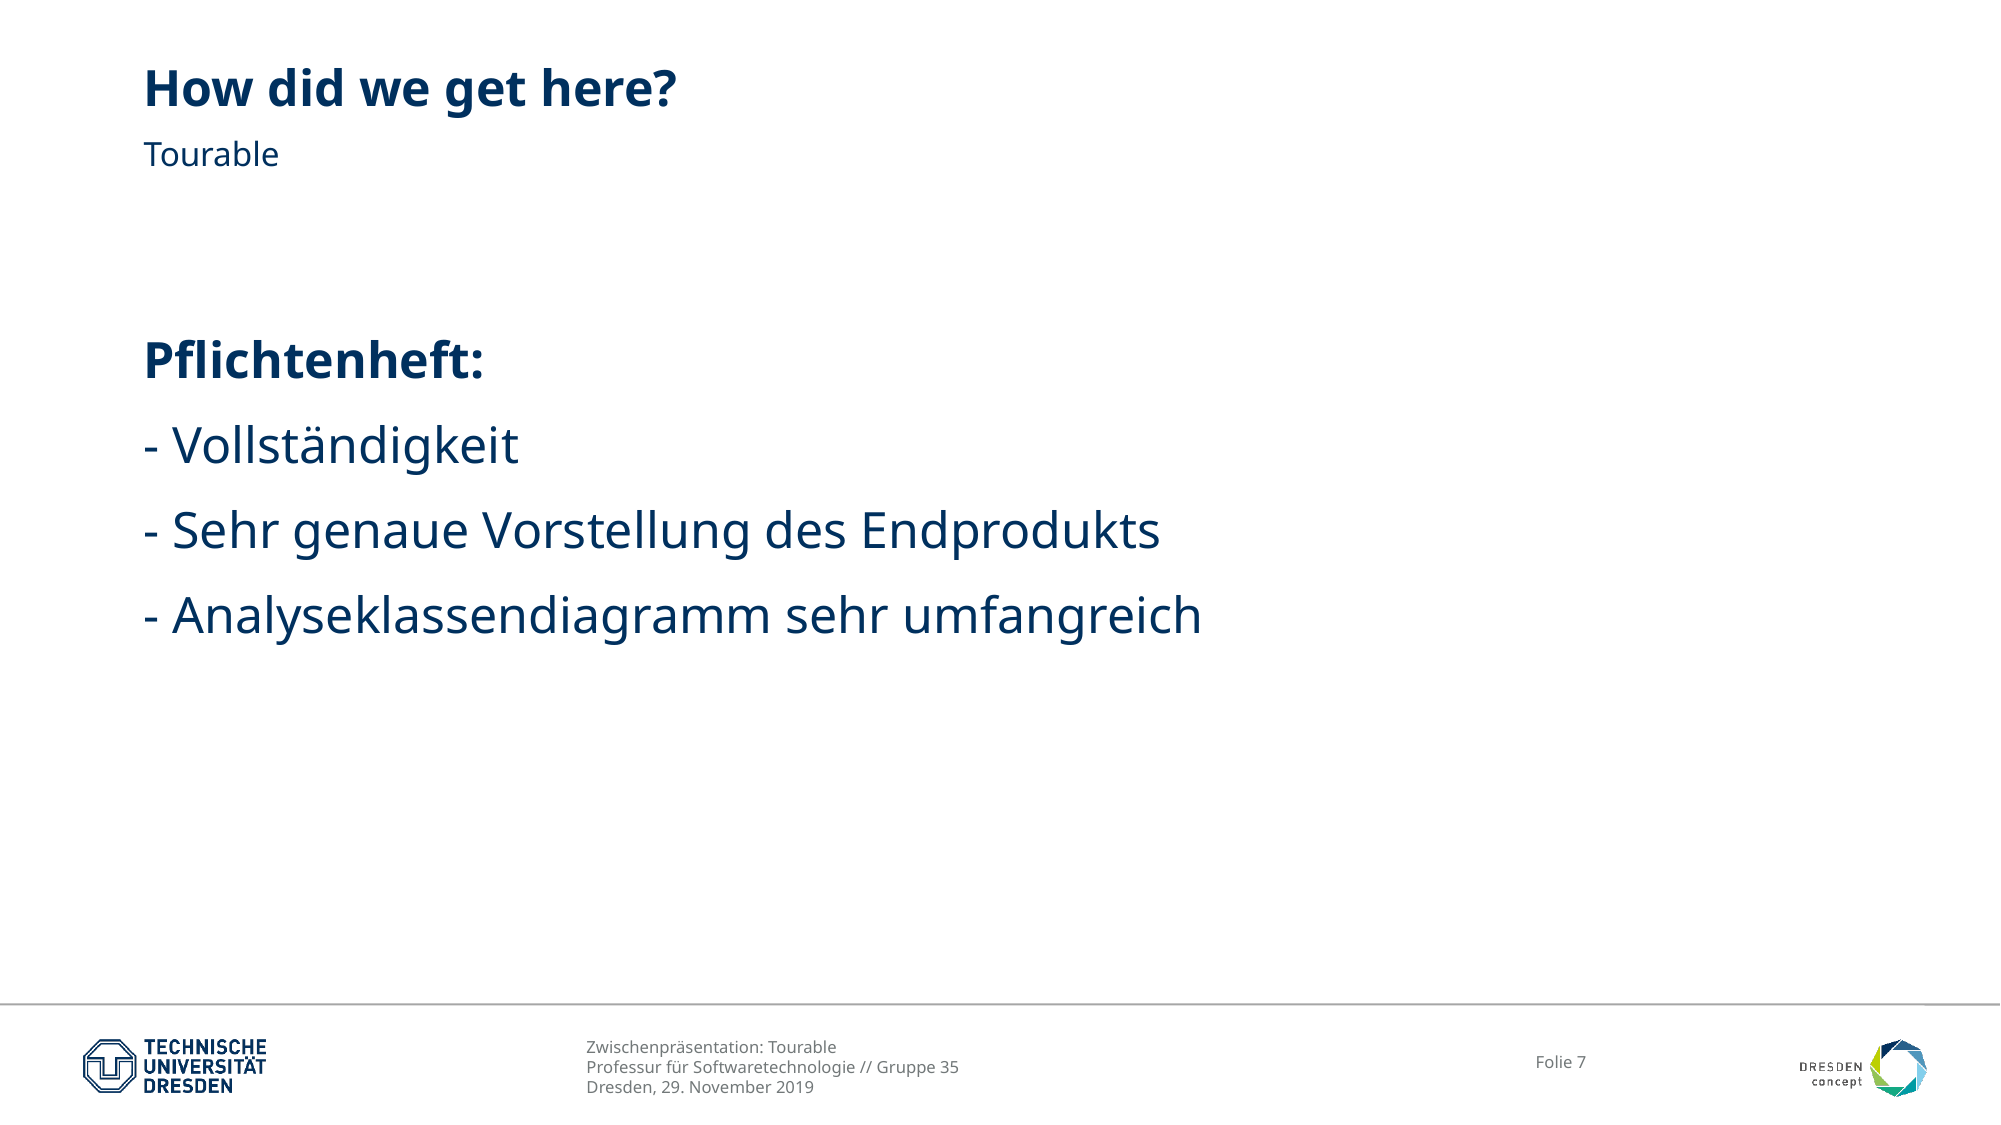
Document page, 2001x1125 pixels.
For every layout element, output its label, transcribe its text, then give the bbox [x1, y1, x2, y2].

picture [1800, 1039, 1927, 1097]
picture [83, 1039, 266, 1093]
title How did we get here? Tourable [143, 56, 1880, 169]
list Pflichtenheft: - Vollständigkeit - Sehr genaue Vorstellung des Endprodukts - Analyseklassendiagramm sehr umfangreich [143, 243, 1880, 957]
